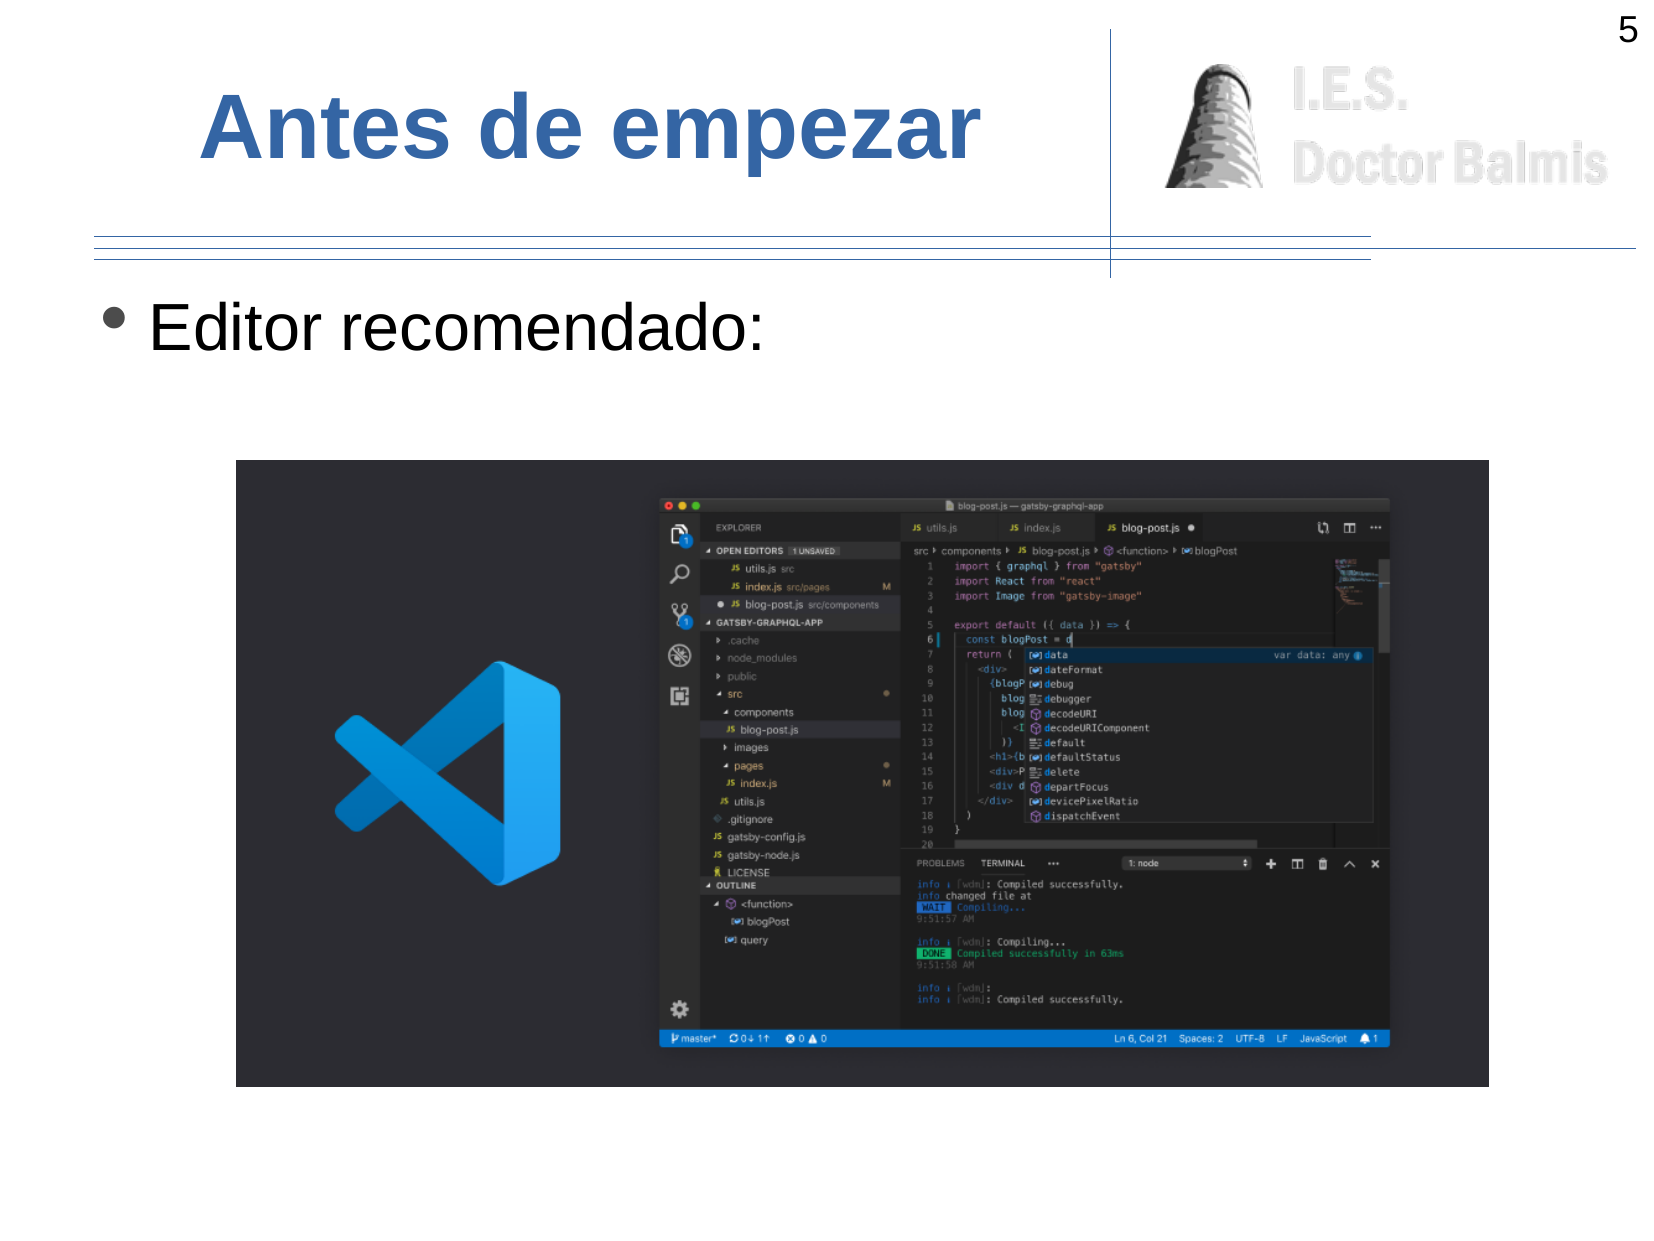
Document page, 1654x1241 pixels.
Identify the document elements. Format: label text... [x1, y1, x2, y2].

title Antes de empezar [118, 23, 1063, 231]
picture [236, 460, 1489, 1087]
picture [1133, 64, 1619, 188]
list Editor recomendado: [82, 290, 1571, 1010]
